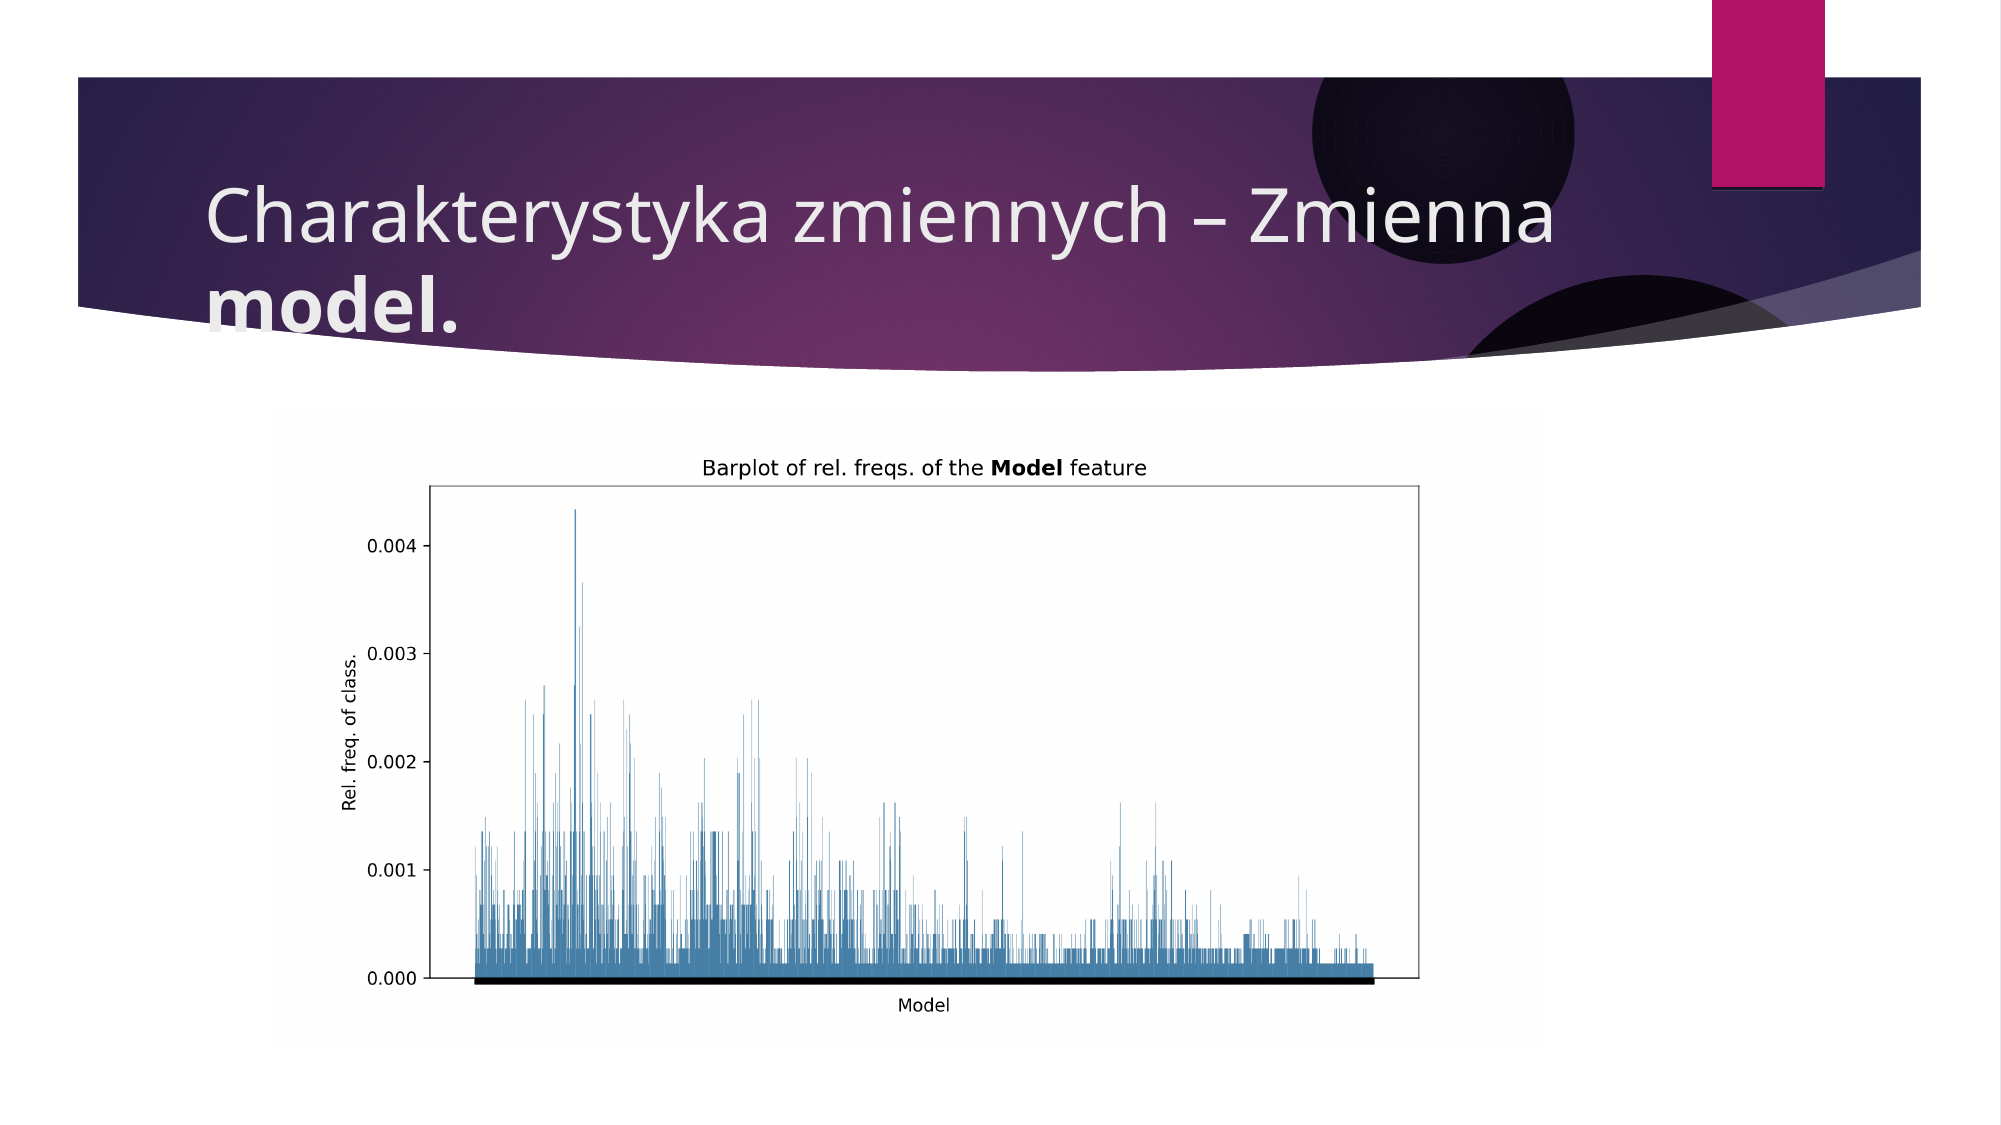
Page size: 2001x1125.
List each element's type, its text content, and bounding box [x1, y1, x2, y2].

picture [270, 409, 1546, 1048]
title Charakterystyka zmiennych – Zmienna model. [189, 159, 1627, 276]
